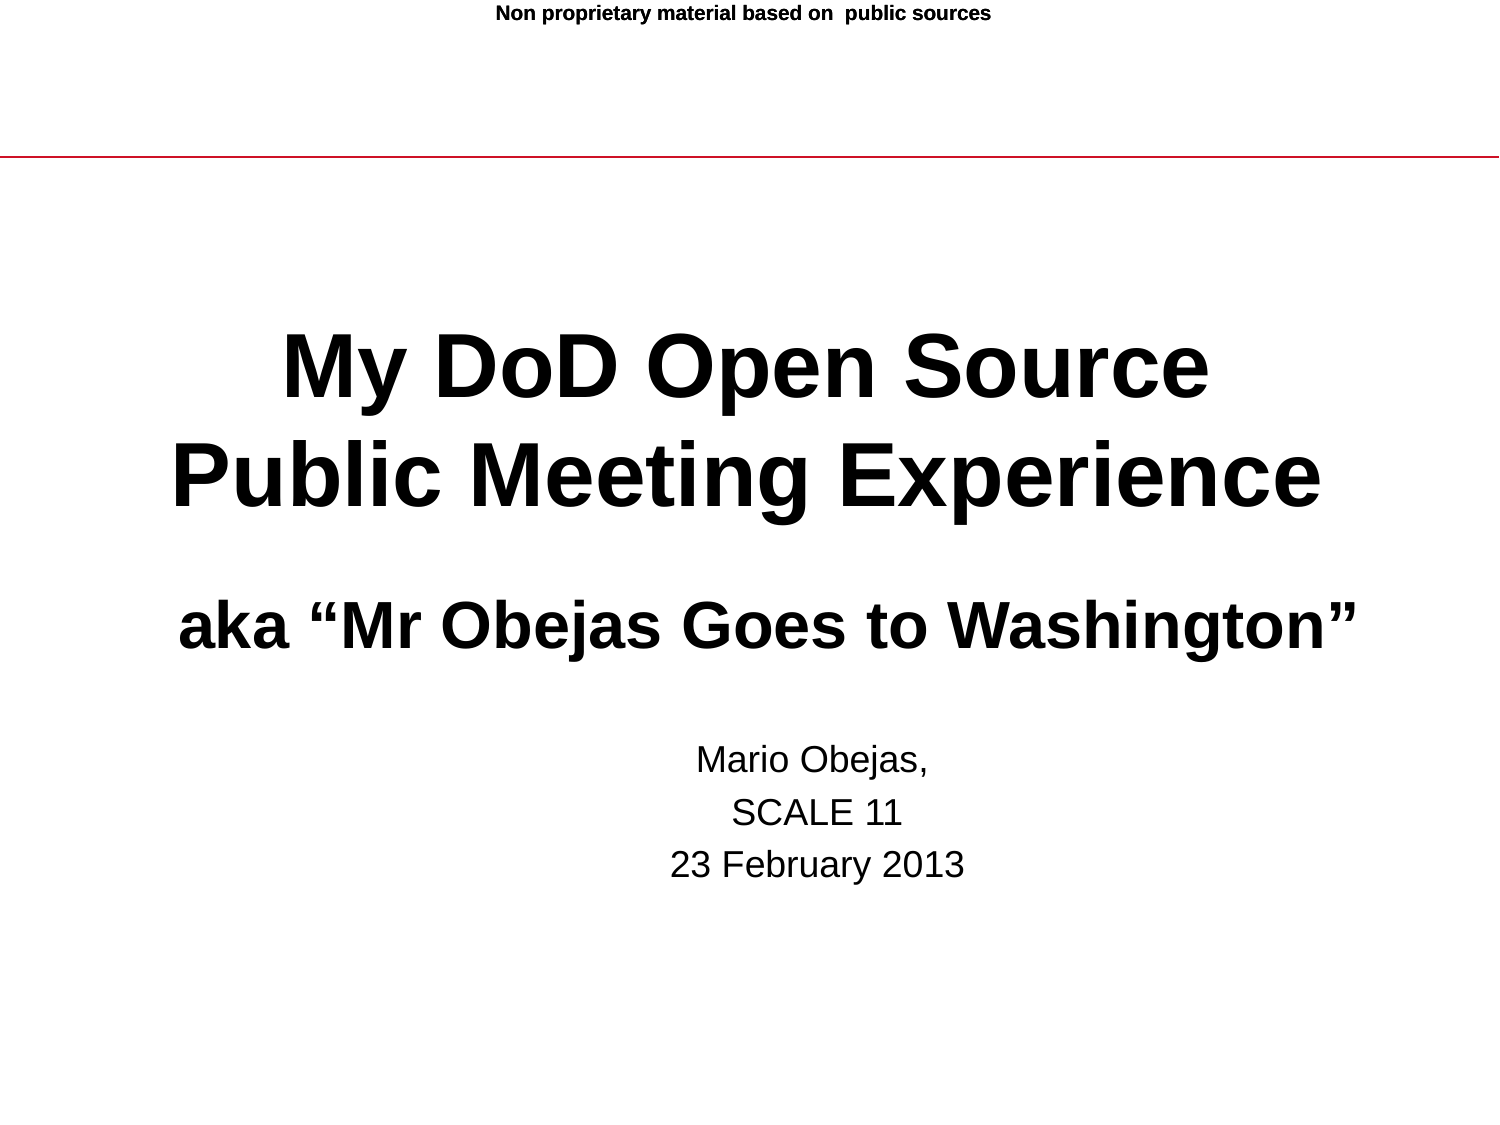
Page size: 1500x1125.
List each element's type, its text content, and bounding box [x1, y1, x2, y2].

list My DoD Open Source Public Meeting Experience [158, 174, 1336, 526]
text_box Non proprietary material based on public sources [457, 0, 1036, 26]
text_box aka “Mr Obejas Goes to Washington” [178, 574, 1426, 706]
list Mario Obejas, SCALE 11 23 February 2013 [465, 706, 1171, 886]
